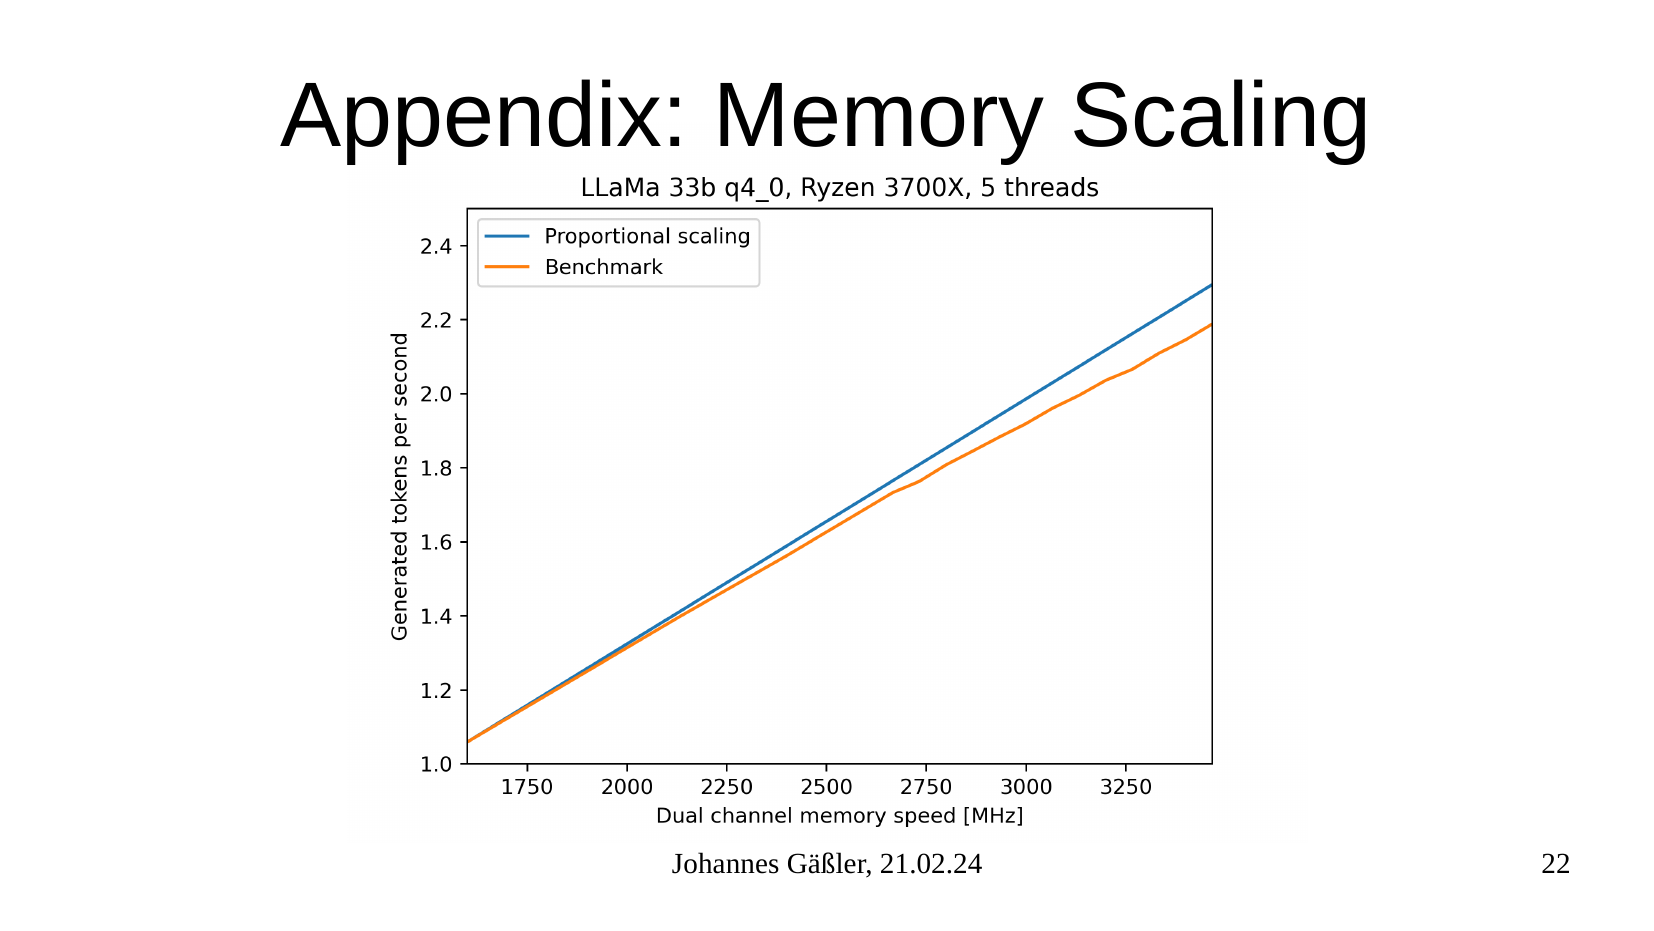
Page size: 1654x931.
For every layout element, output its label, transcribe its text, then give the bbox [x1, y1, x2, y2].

picture [347, 193, 1308, 843]
title Appendix: Memory Scaling [82, 37, 1571, 193]
